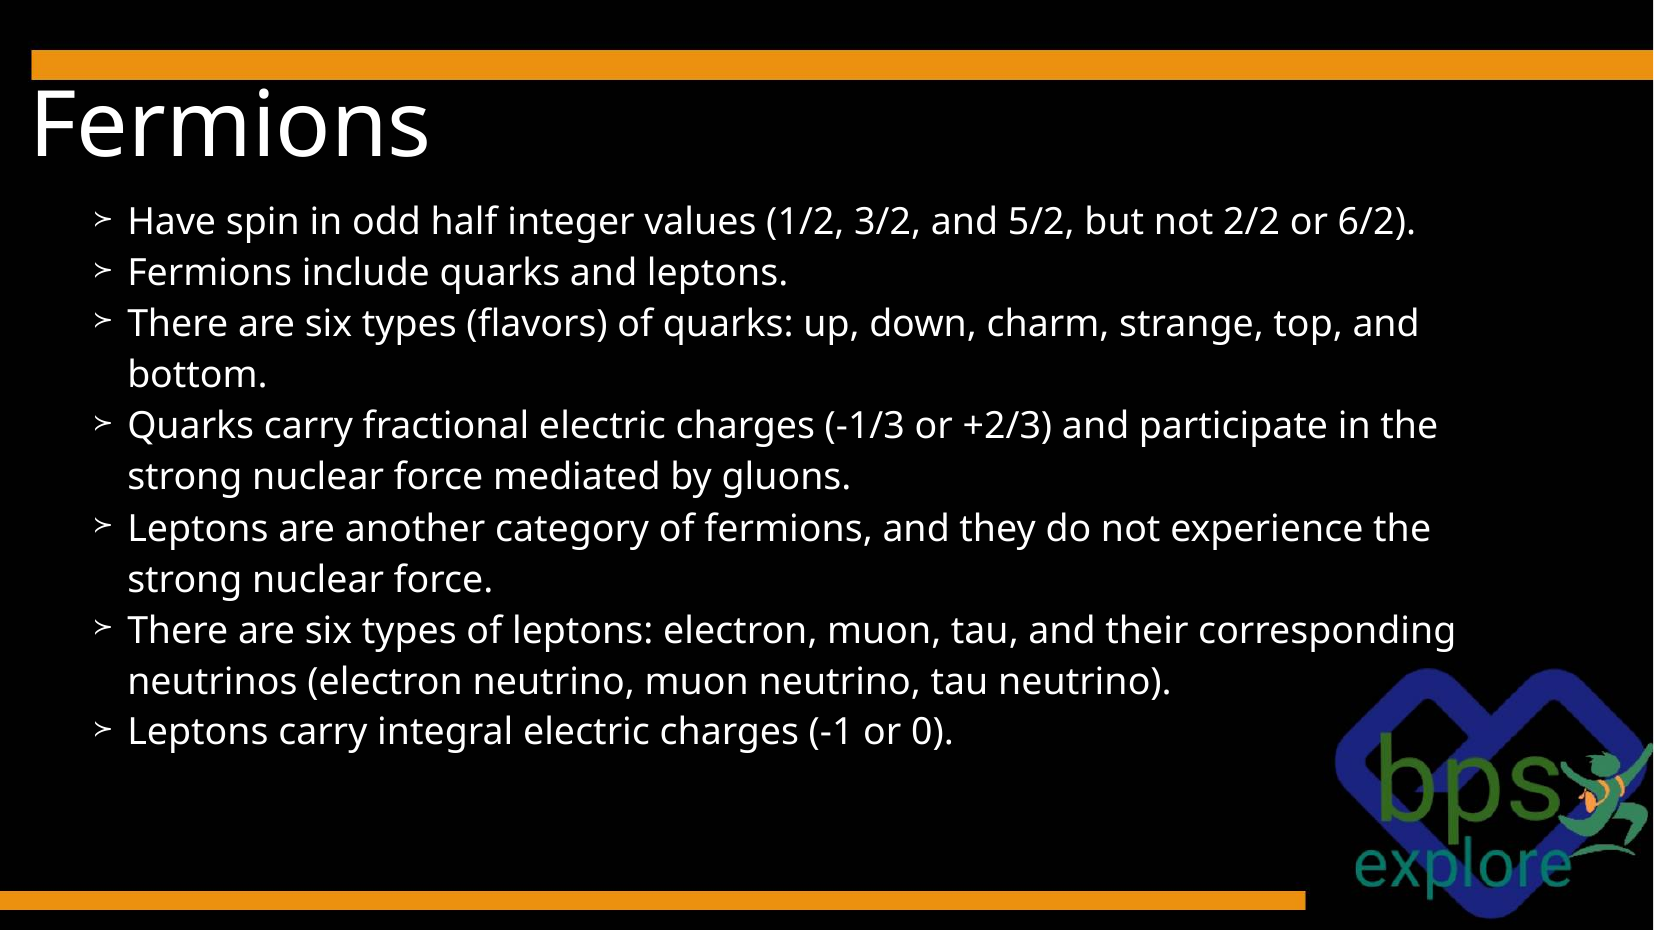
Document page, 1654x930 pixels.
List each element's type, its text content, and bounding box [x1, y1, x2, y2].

text_box Have spin in odd half integer values (1/2, 3/2, and 5/2, but not 2/2 or 6/2). Fermions include quarks and leptons. There are six types (flavors) of quarks: up, down, charm, strange, top, and bottom. Quarks carry fractional electric charges (-1/3 or +2/3) and participate in the strong nuclear force mediated by gluons. Leptons are another category of fermions, and they do not experience the strong nuclear force. There are six types of leptons: electron, muon, tau, and their corresponding neutrinos (electron neutrino, muon neutrino, tau neutrino). Leptons carry integral electric charges (-1 or 0). [77, 187, 1503, 815]
picture [0, 0, 1654, 930]
title Fermions [29, 42, 1518, 199]
